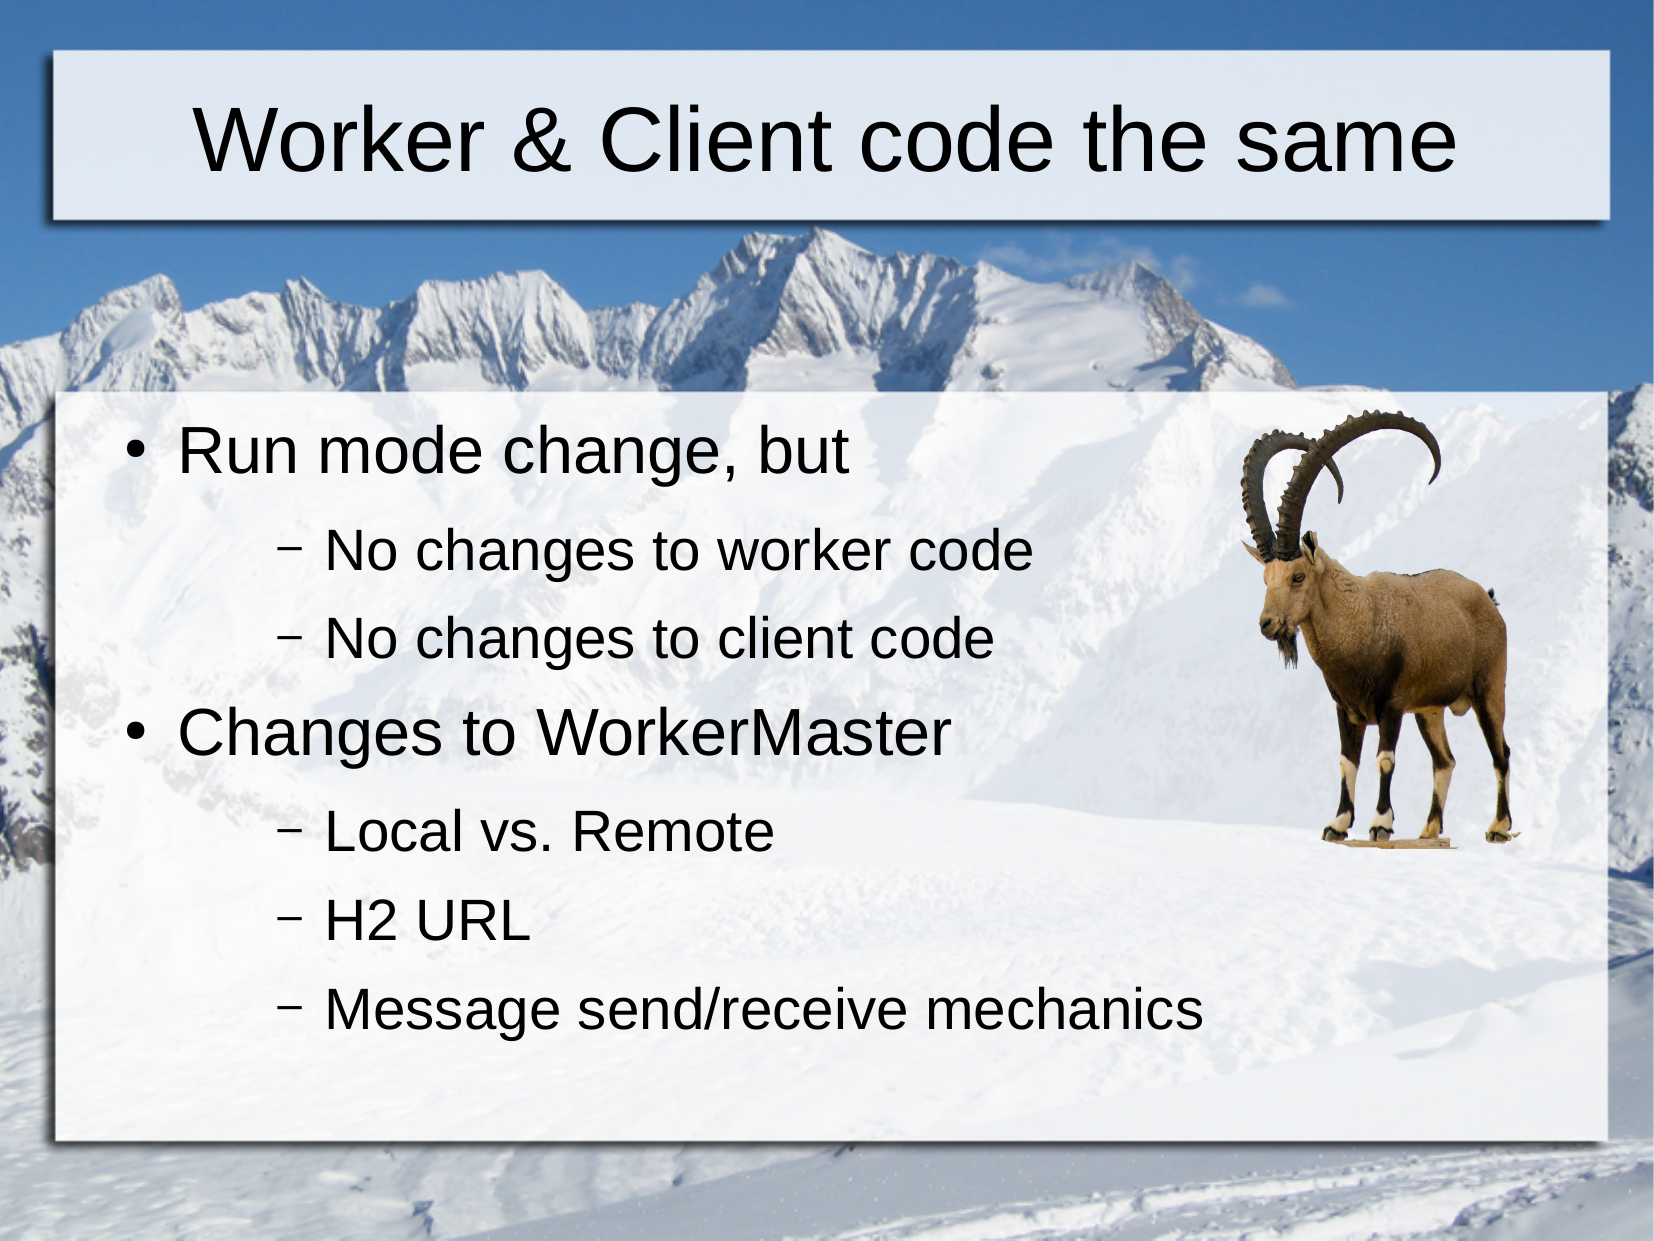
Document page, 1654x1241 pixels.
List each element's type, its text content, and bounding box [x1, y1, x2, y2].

title Worker & Client code the same [59, 68, 1595, 212]
picture [0, 0, 1654, 1241]
list Run mode change, but No changes to worker code No changes to client code Changes to WorkerMaster Local vs. Remote H2 URL Message send/receive mechanics [88, 413, 1571, 1111]
